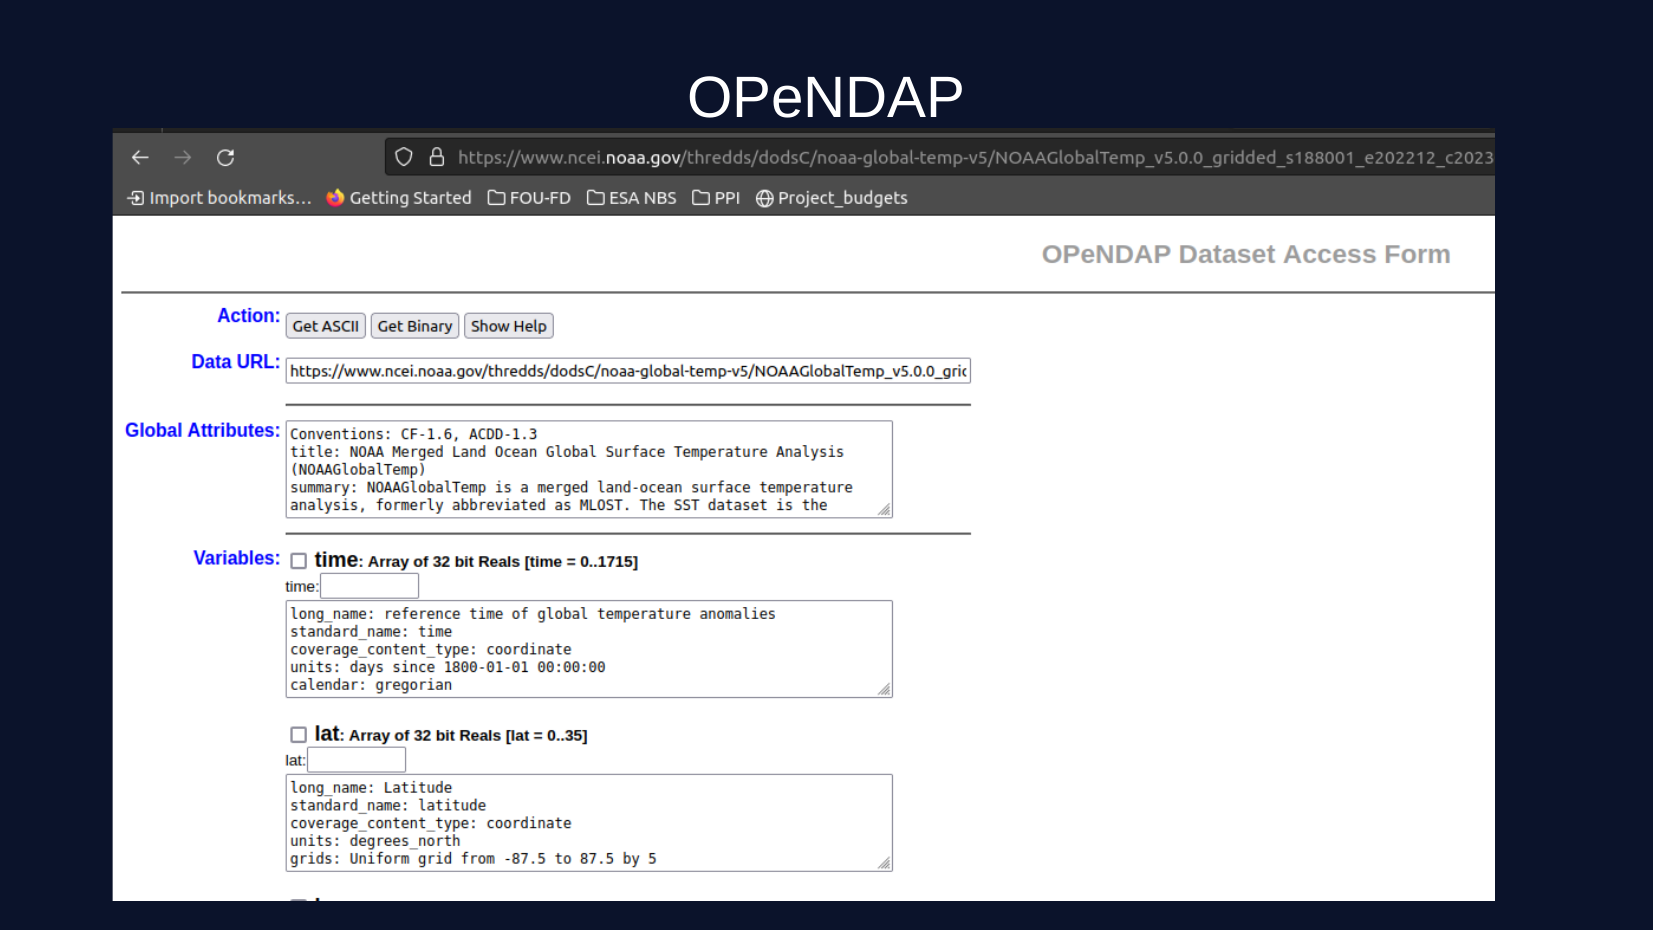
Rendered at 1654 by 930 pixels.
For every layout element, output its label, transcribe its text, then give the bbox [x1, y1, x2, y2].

title OPeNDAP [82, 19, 1571, 175]
picture [112, 175, 1495, 901]
